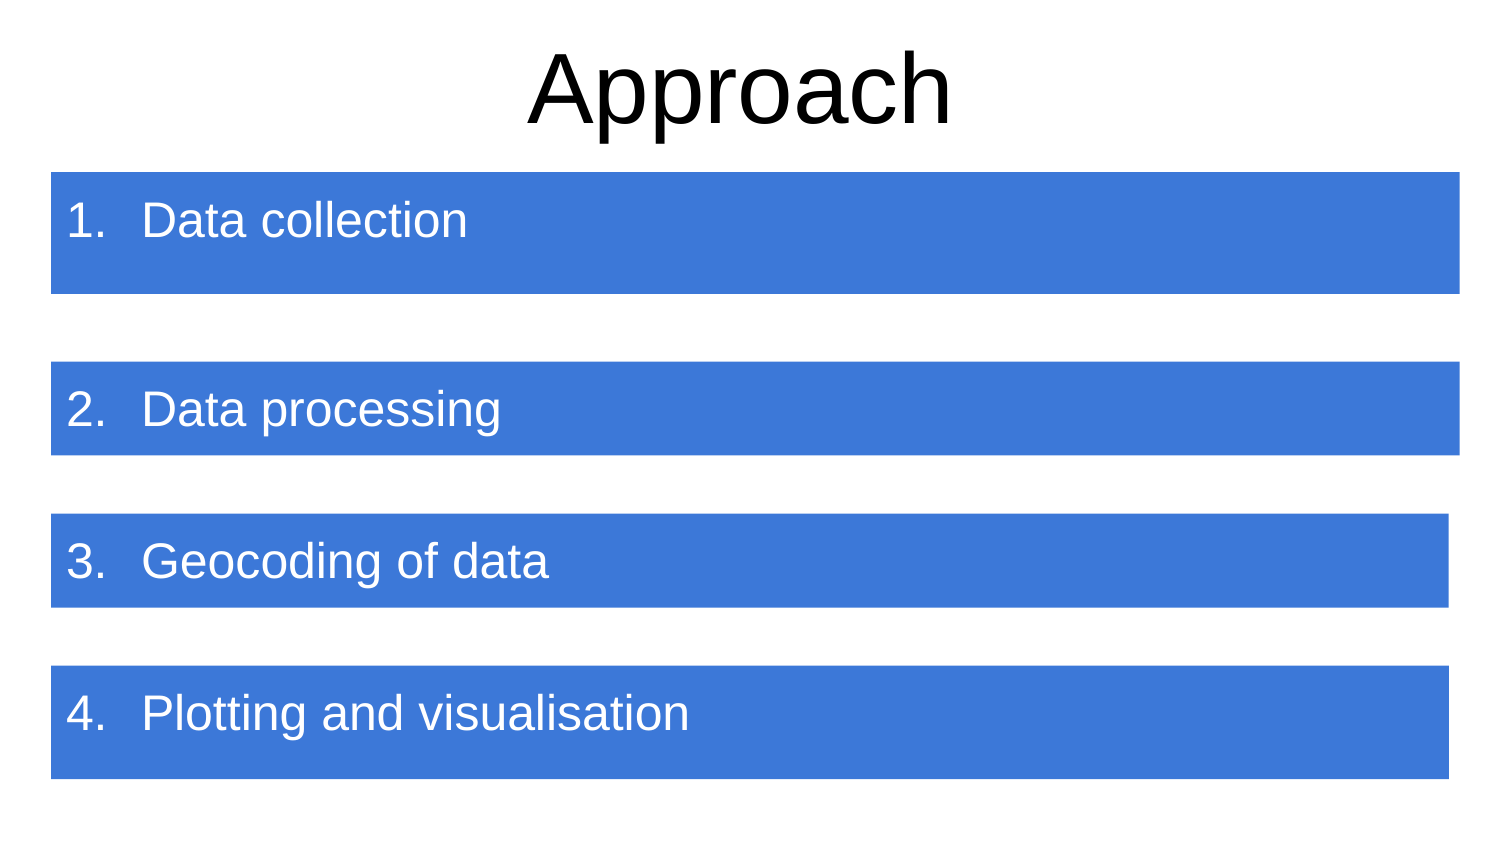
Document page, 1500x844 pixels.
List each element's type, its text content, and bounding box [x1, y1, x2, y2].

title Approach [42, 8, 1440, 103]
text_box 1. Data collection [51, 172, 1460, 294]
text_box 2. Data processing [51, 361, 1460, 456]
list 4. Plotting and visualisation [51, 665, 1449, 780]
text_box 3. Geocoding of data [51, 513, 1449, 608]
